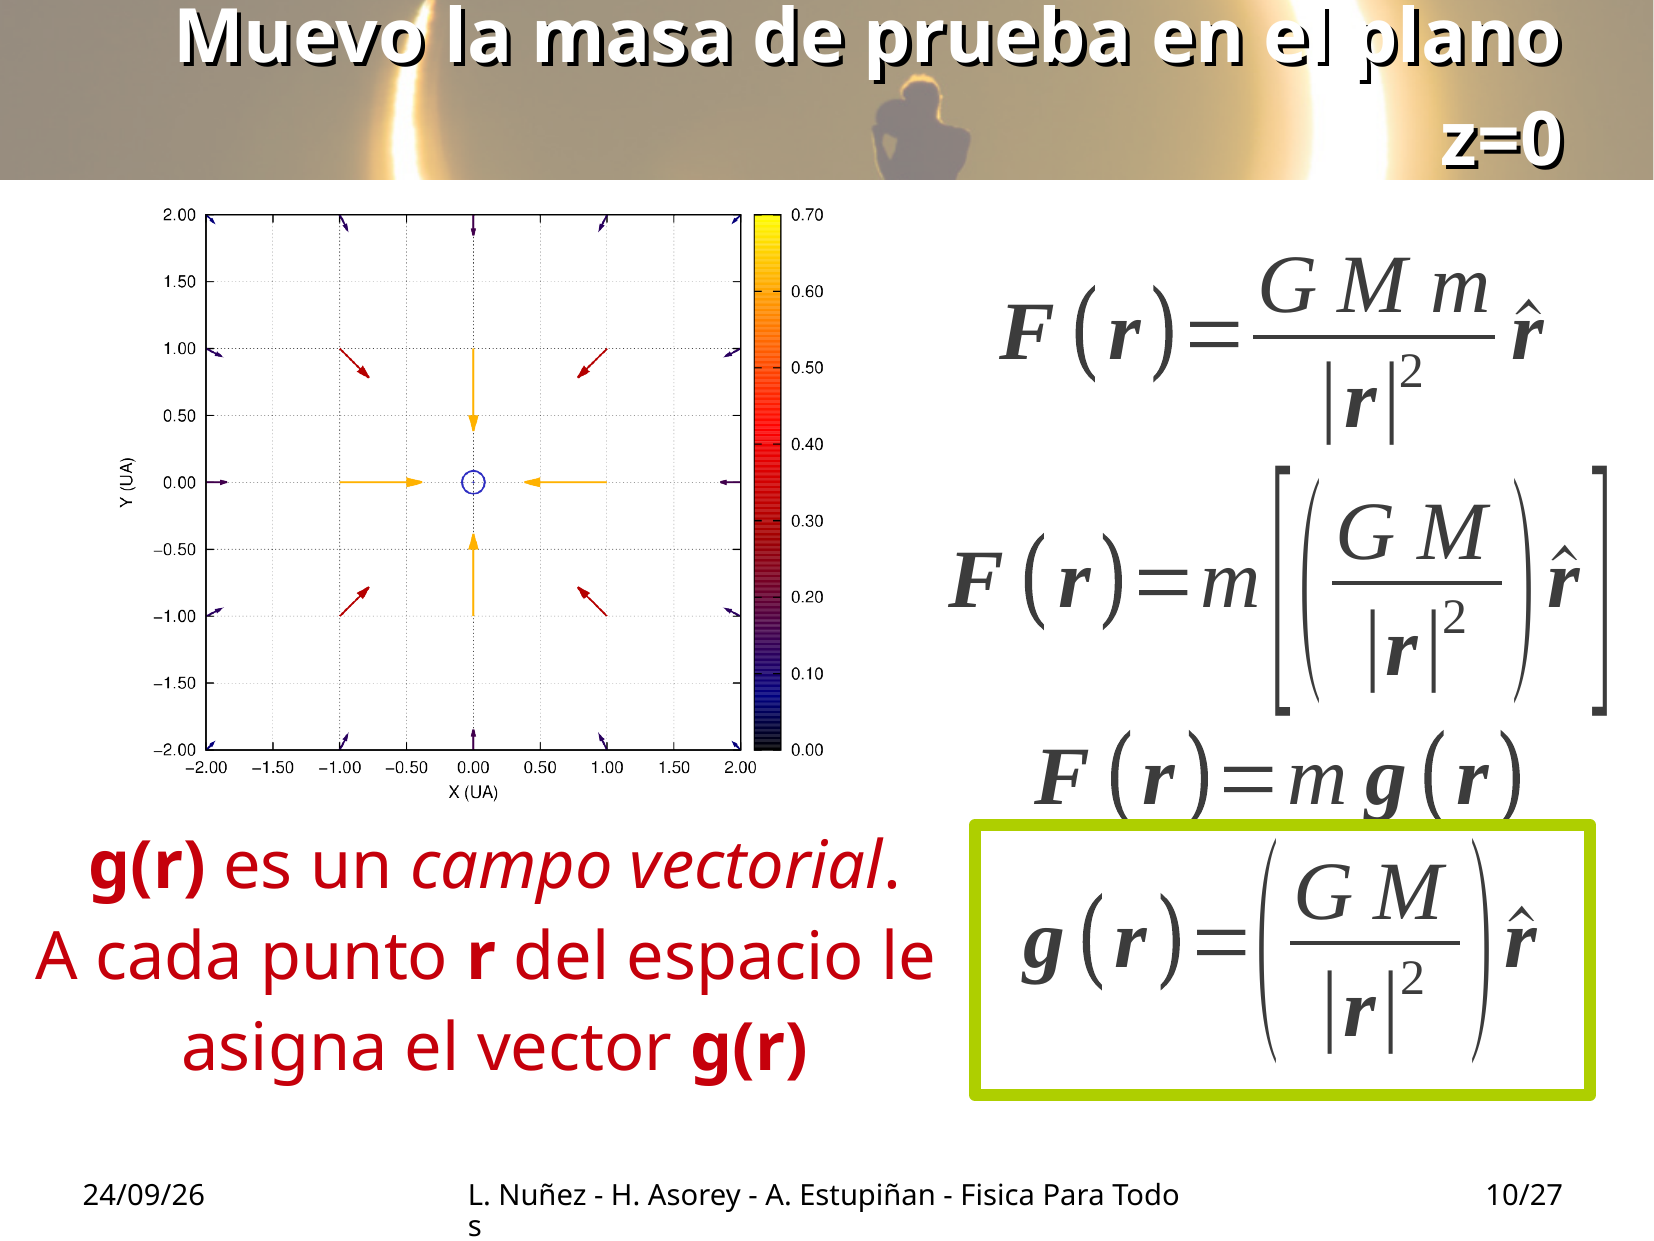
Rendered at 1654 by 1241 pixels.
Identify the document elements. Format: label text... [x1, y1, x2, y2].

chart [990, 238, 1555, 451]
picture [0, 0, 1654, 180]
picture [60, 194, 930, 804]
chart [981, 831, 1584, 1069]
chart [939, 462, 1621, 1069]
text_box g(r) es un campo vectorial. A cada punto r del espacio le asigna el vector g(r) [20, 810, 933, 1059]
title Muevo la masa de prueba en el plano z=0 [75, 19, 1564, 151]
